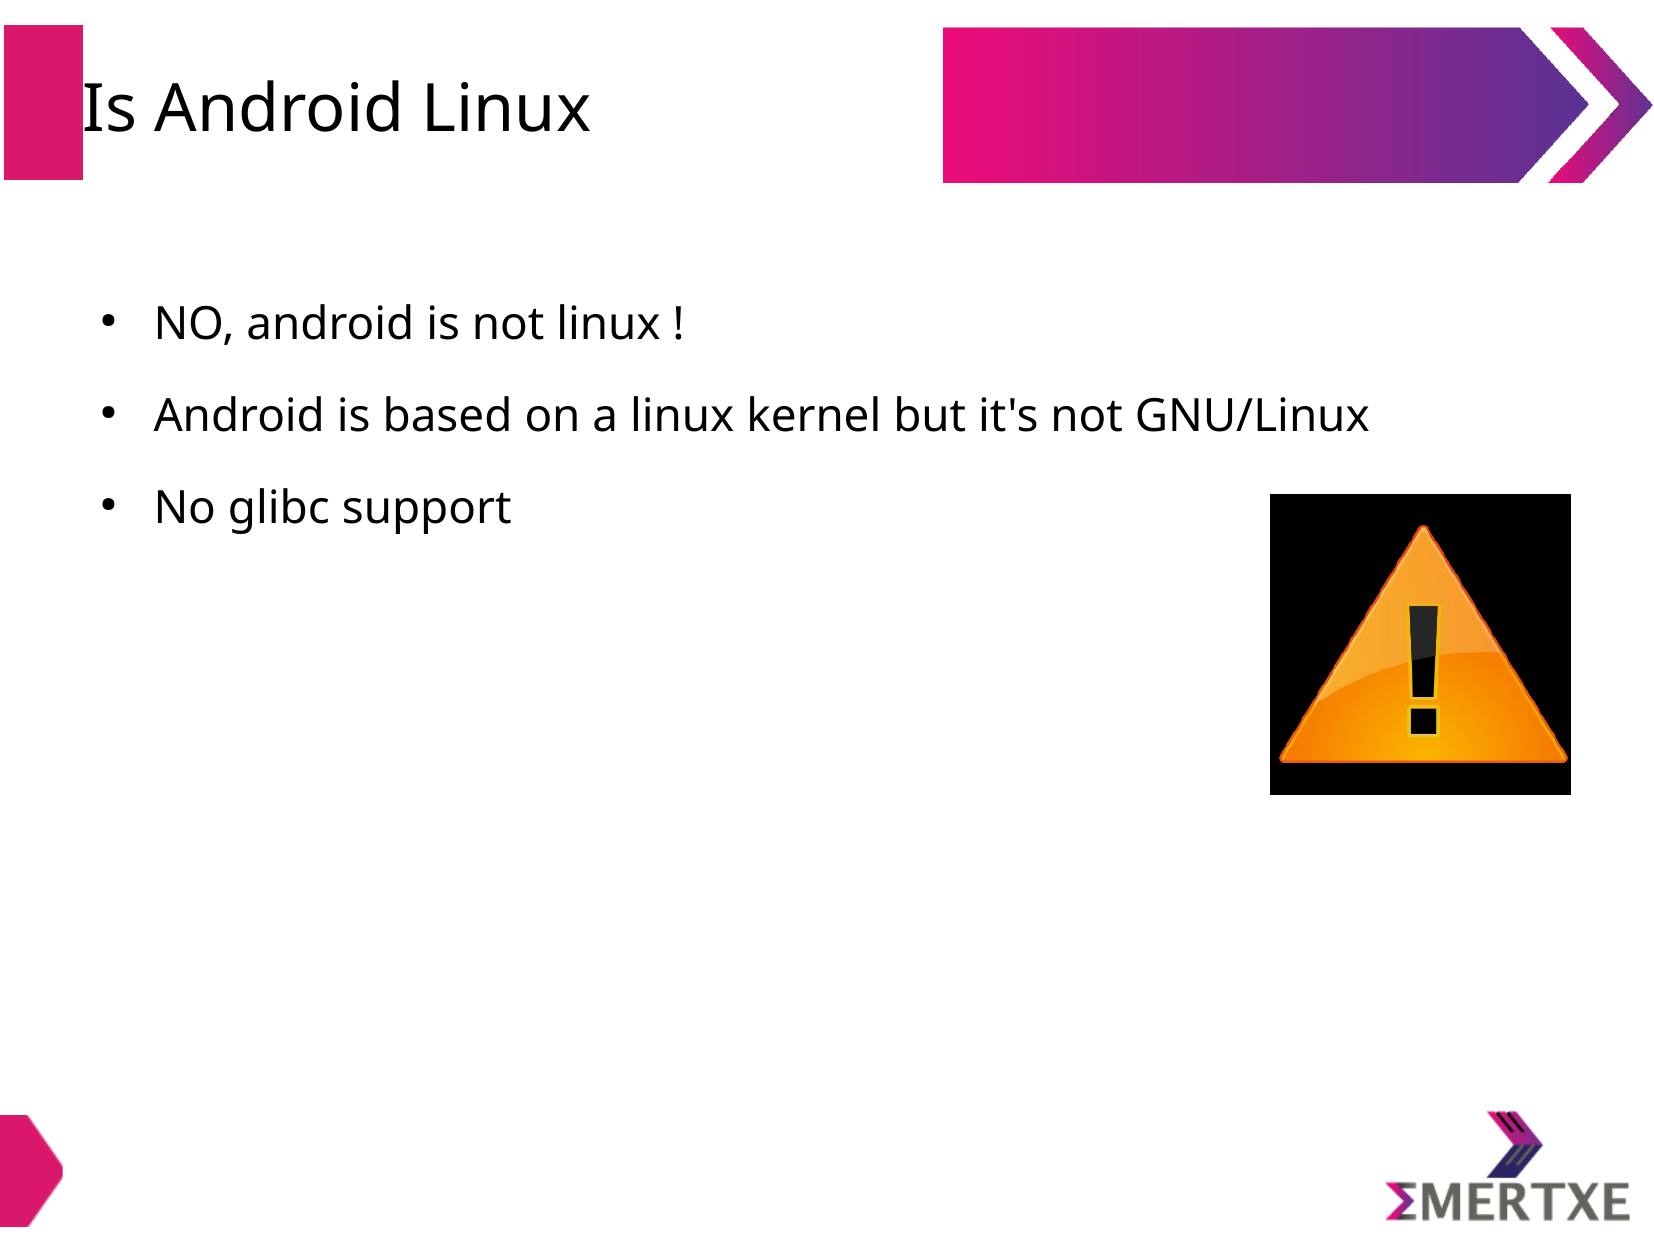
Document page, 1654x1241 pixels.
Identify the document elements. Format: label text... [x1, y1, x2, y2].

picture [1571, 27, 1653, 183]
title Is Android Linux [82, 2, 1571, 210]
picture [1270, 494, 1571, 796]
list NO, android is not linux ! Android is based on a linux kernel but it's not GNU/Linux No glibc support [82, 290, 1571, 1010]
picture [1385, 1107, 1631, 1221]
